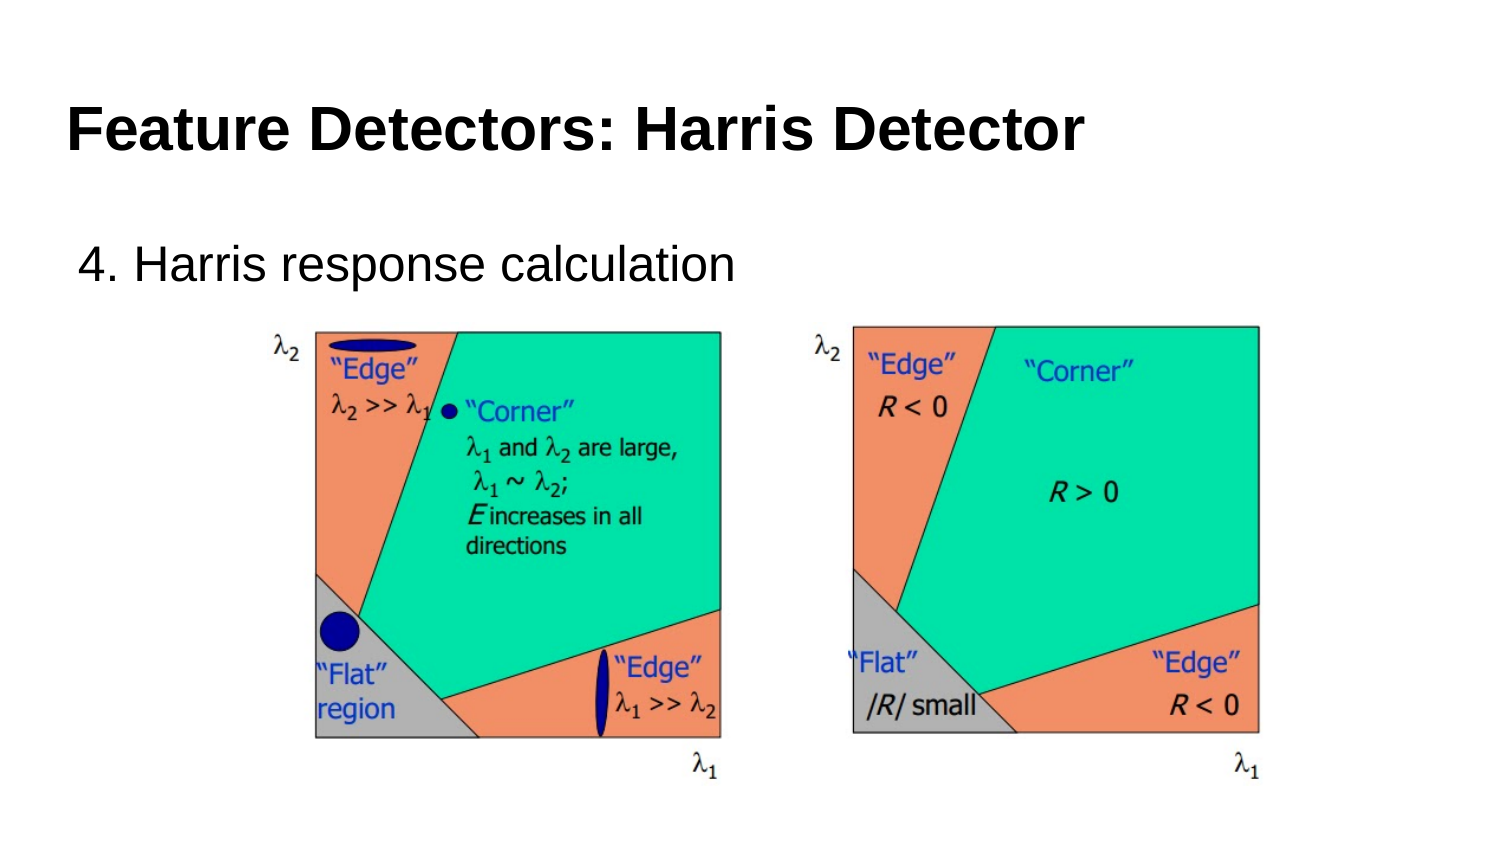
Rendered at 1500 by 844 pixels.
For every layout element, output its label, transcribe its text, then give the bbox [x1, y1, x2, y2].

text_box 4. Harris response calculation [63, 216, 1045, 331]
title Feature Detectors: Harris Detector [51, 72, 1449, 167]
picture [267, 322, 743, 786]
picture [808, 322, 1285, 786]
